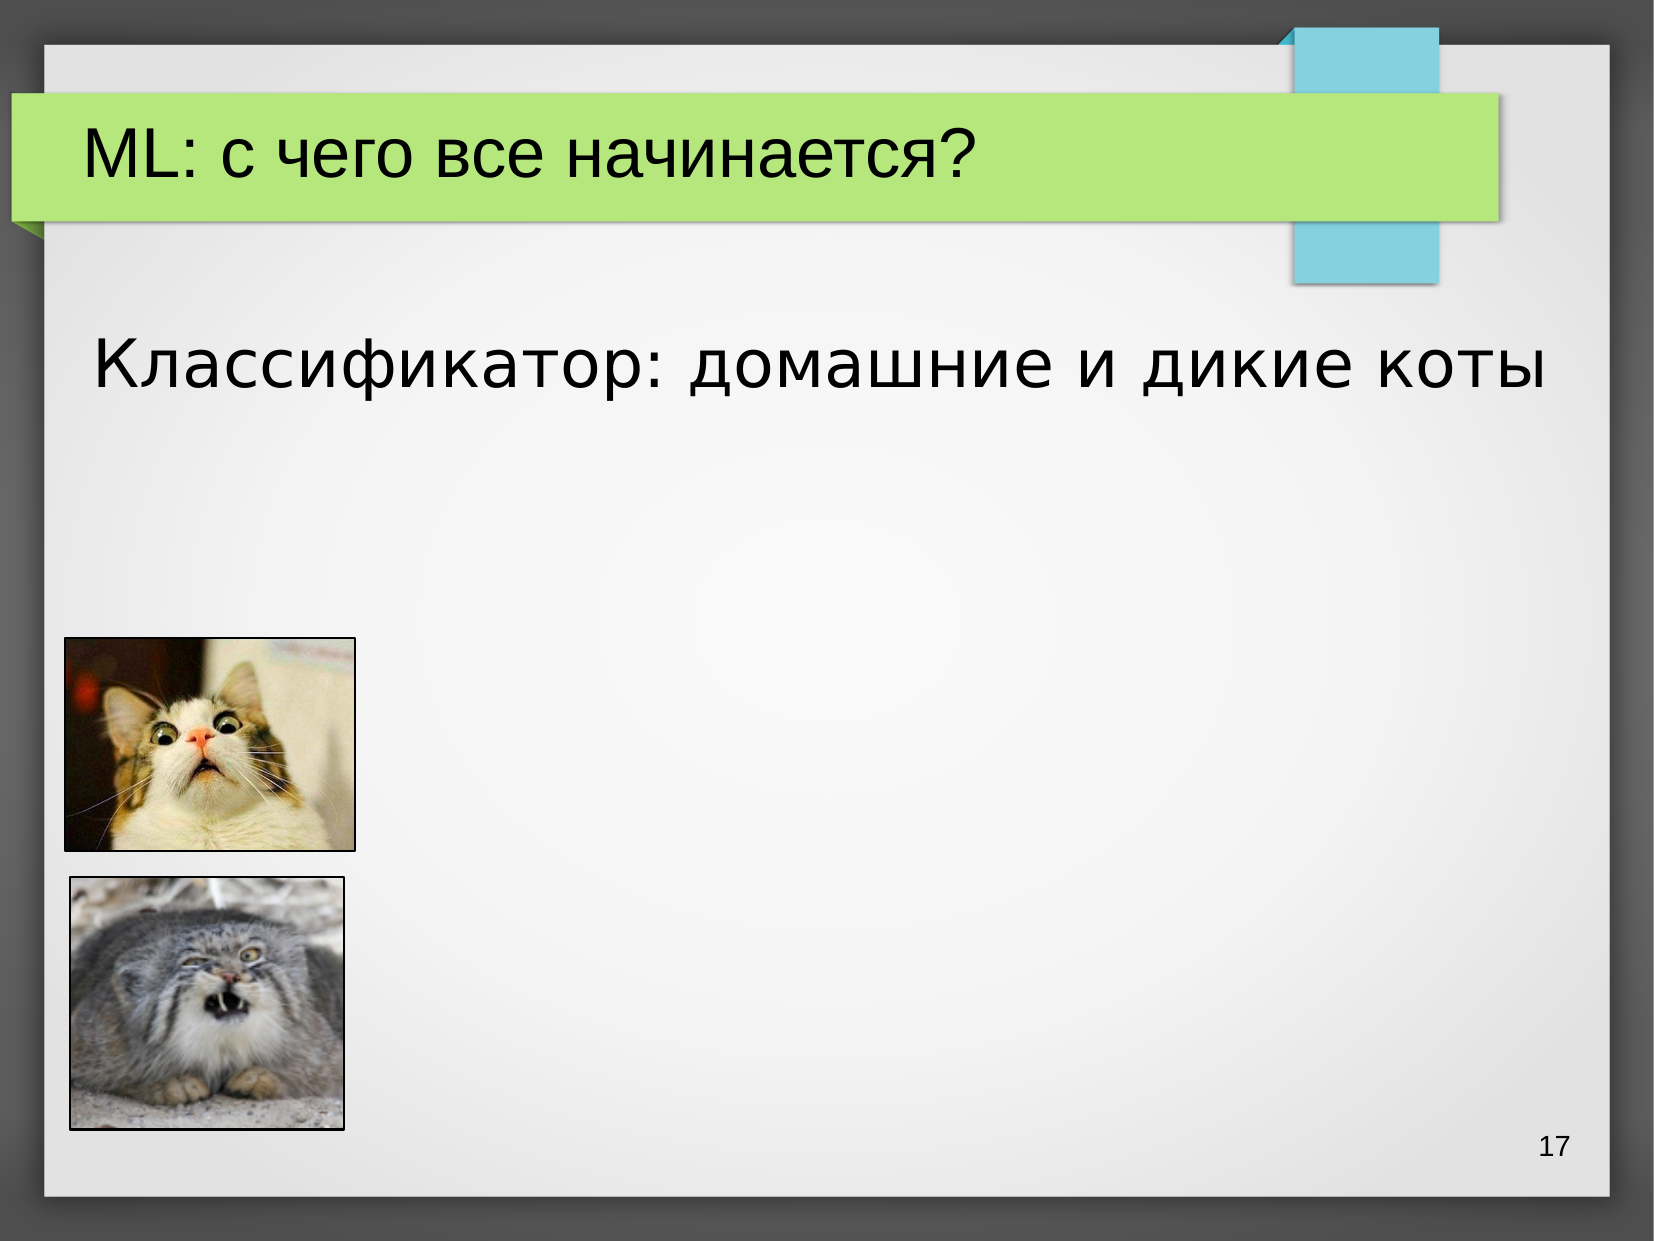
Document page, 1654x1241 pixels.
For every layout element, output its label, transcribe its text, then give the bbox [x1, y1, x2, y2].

text_box Классификатор: домашние и дикие коты [47, 307, 1595, 423]
picture [0, 0, 1654, 1241]
title ML: с чего все начинается? [82, 49, 1571, 257]
